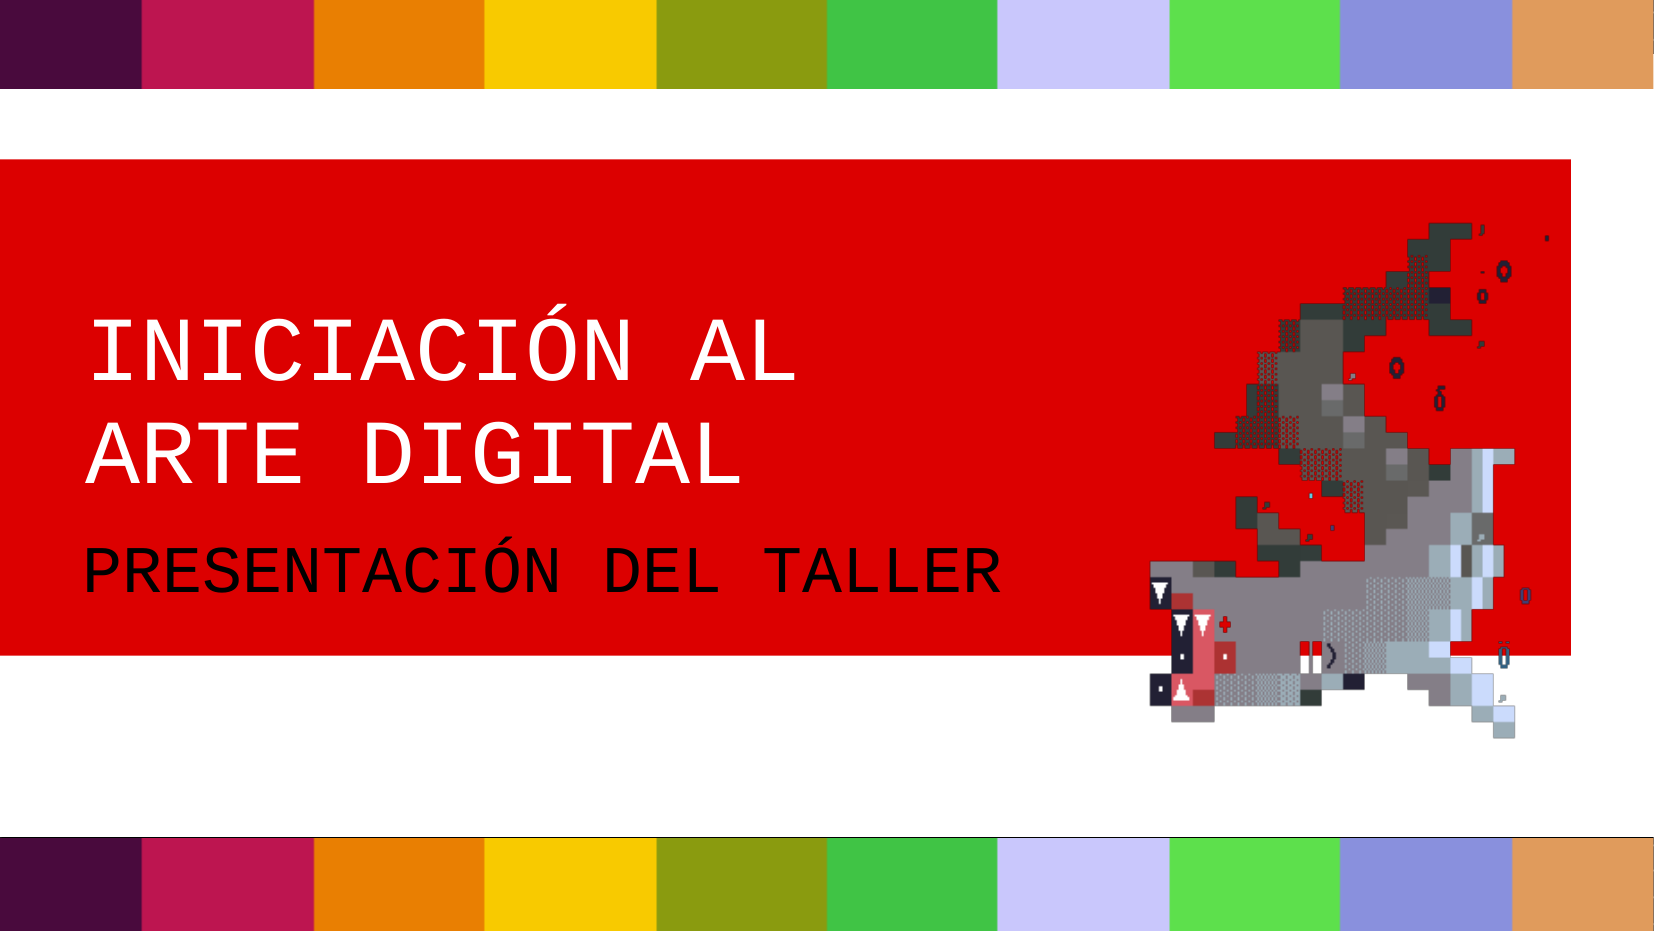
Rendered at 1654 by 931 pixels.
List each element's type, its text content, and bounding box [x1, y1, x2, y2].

picture [0, 0, 1654, 931]
title INICIACIÓN AL ARTE DIGITAL [0, 159, 1086, 656]
subtitle PRESENTACIÓN DEL TALLER [82, 537, 1086, 687]
